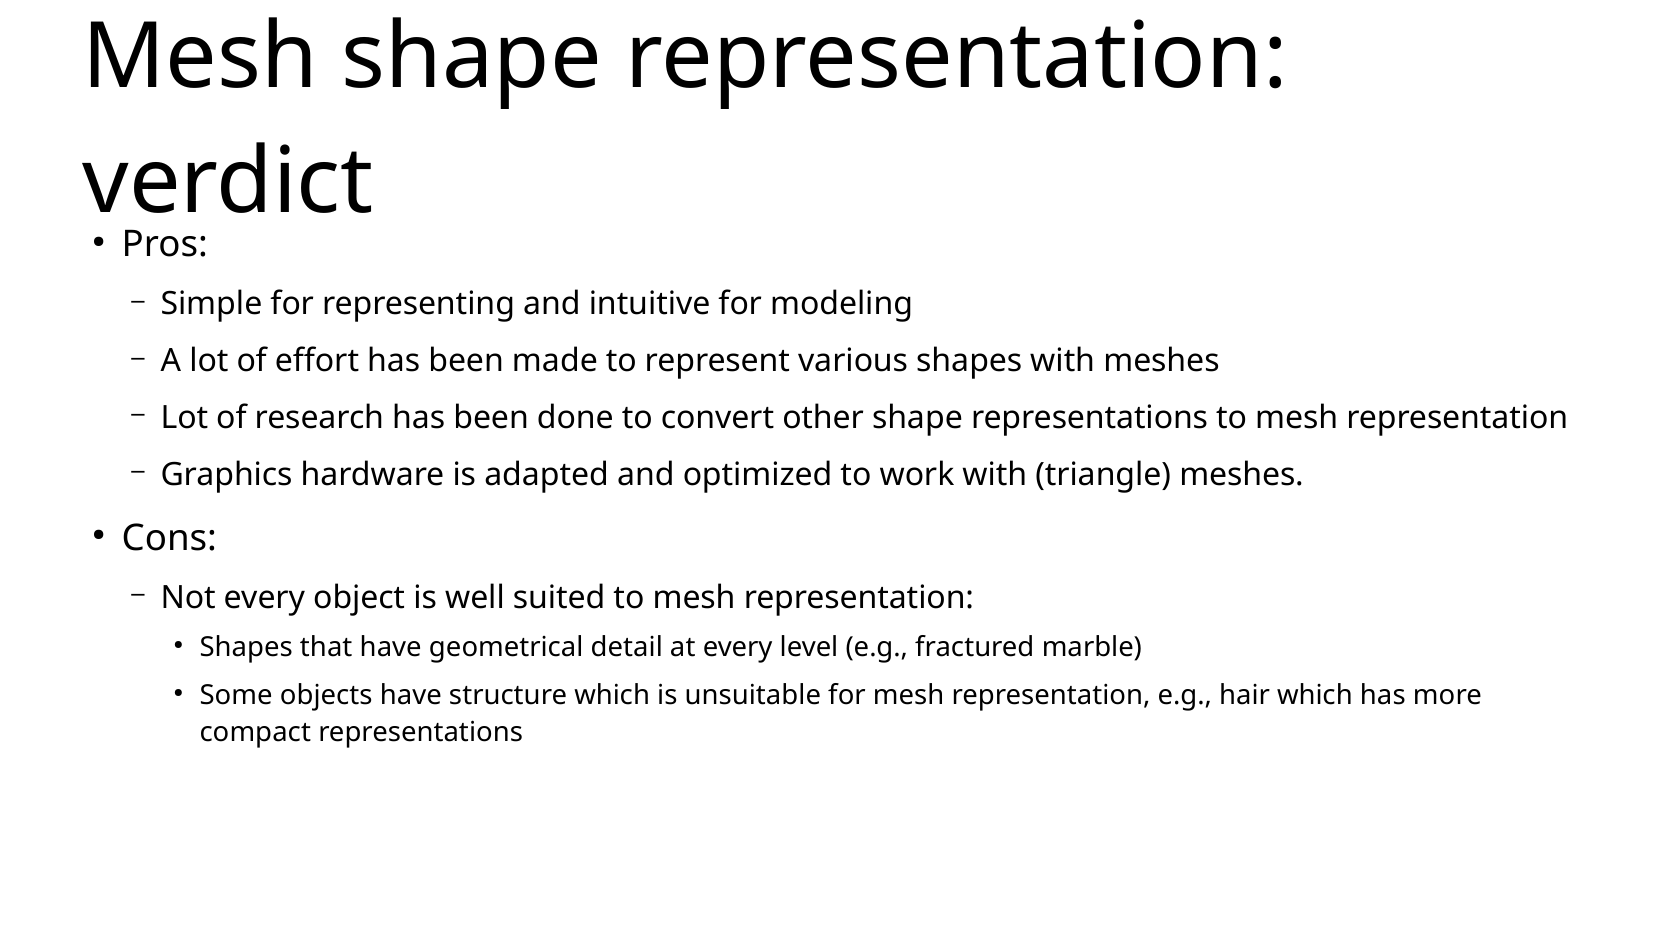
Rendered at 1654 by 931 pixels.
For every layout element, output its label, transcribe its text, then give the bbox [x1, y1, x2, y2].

list Pros: Simple for representing and intuitive for modeling A lot of effort has been made to represent various shapes with meshes Lot of research has been done to convert other shape representations to mesh representation Graphics hardware is adapted and optimized to work with (triangle) meshes. Cons: Not every object is well suited to mesh representation: Shapes that have geometrical detail at every level (e.g., fractured marble) Some objects have structure which is unsuitable for mesh representation, e.g., hair which has more compact representations [82, 217, 1571, 758]
title Mesh shape representation: verdict [82, 37, 1571, 193]
